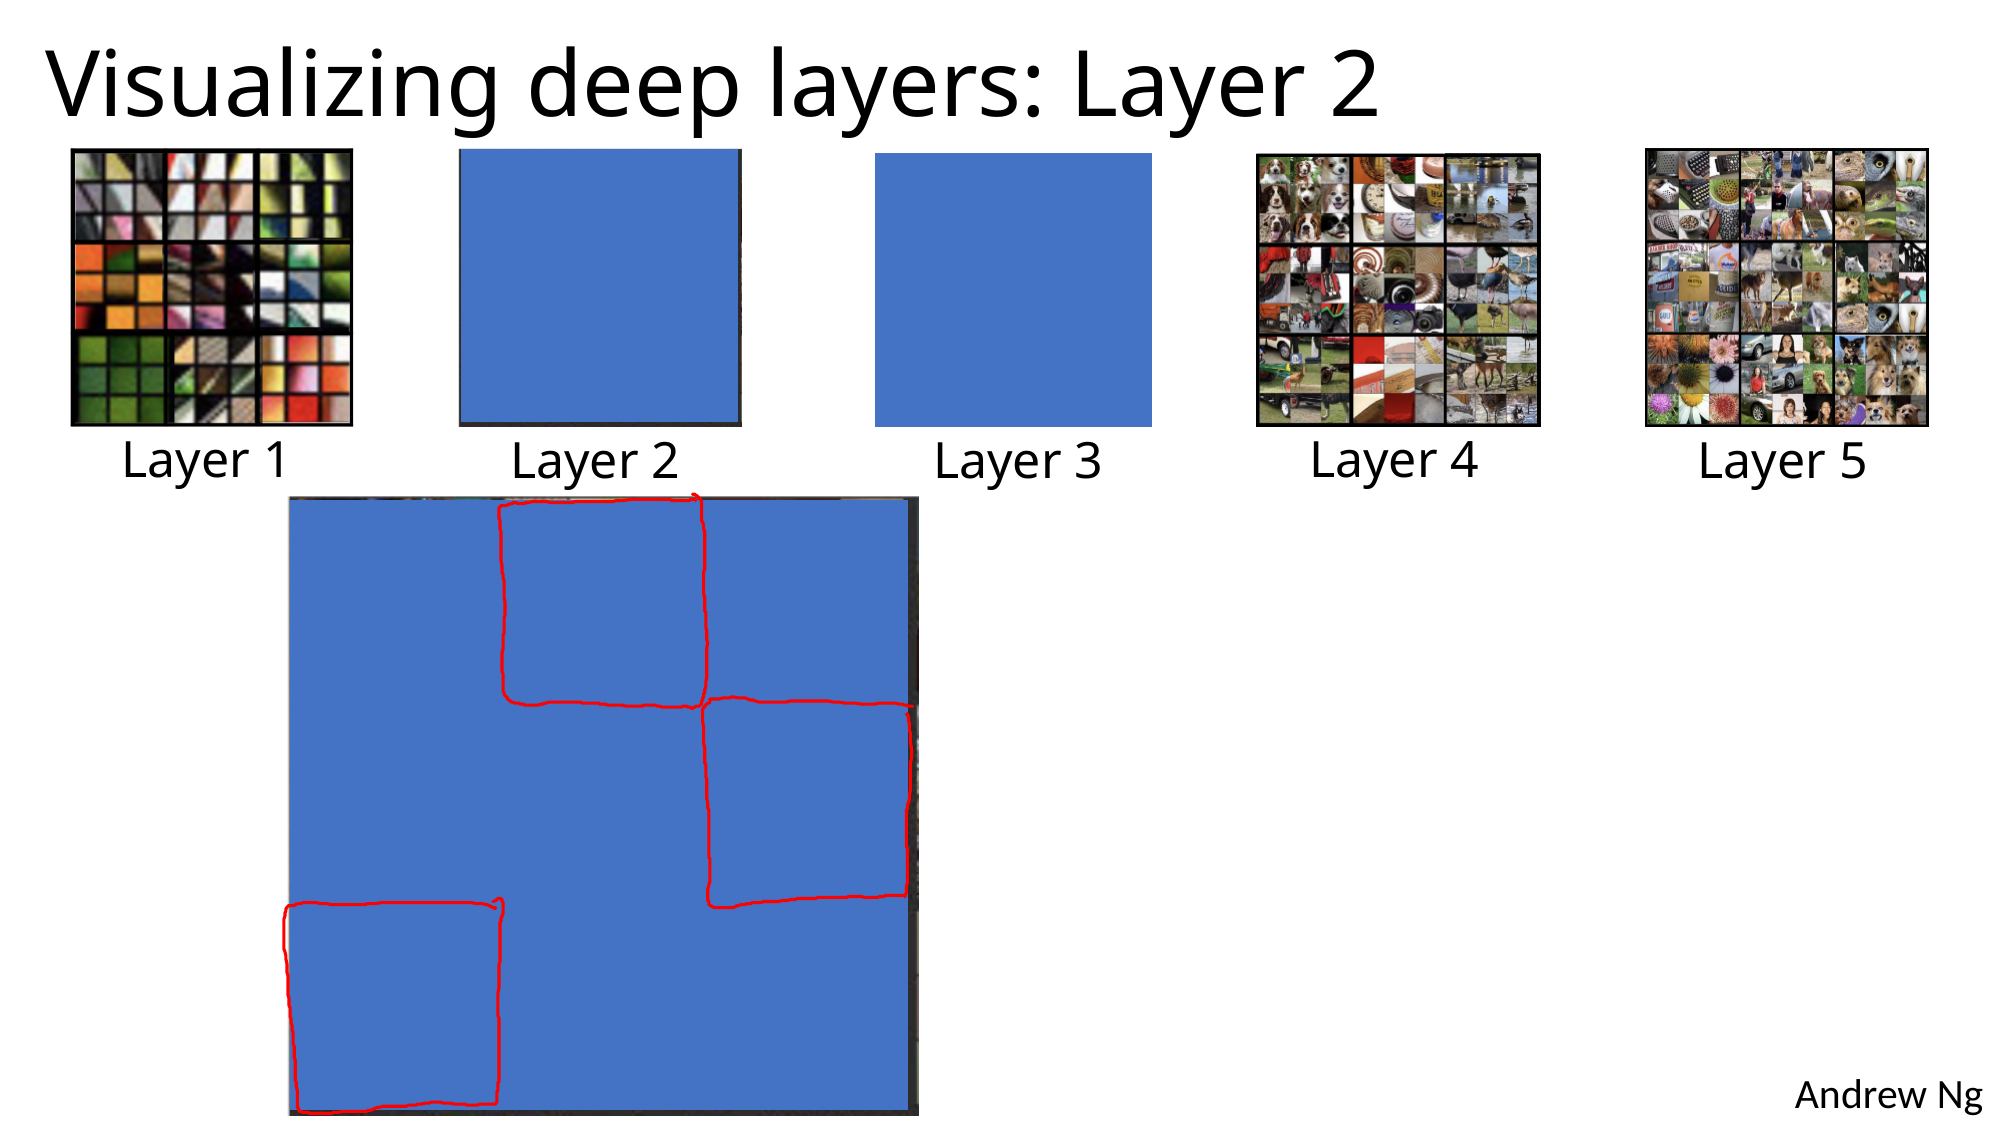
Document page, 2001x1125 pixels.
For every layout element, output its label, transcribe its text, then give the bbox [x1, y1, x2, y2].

text_box Layer 2 [495, 427, 704, 490]
table_header [1060, 153, 1152, 244]
table_cell [1060, 244, 1152, 336]
text_box Layer 1 [106, 420, 316, 497]
picture [457, 149, 742, 427]
picture [1645, 148, 1929, 427]
table_header [461, 149, 553, 240]
table_cell [646, 331, 738, 422]
table_cell [646, 240, 738, 331]
table_header [875, 153, 967, 244]
text_box Layer 4 [1294, 427, 1503, 497]
text_box Visualizing deep layers: Layer 2 [30, 29, 2000, 248]
table_cell [875, 336, 967, 427]
table_header [553, 149, 646, 240]
table_cell [461, 240, 553, 331]
table_cell [553, 240, 646, 331]
picture [1256, 153, 1541, 427]
table_cell [967, 336, 1060, 427]
picture [69, 148, 354, 427]
table_cell [1060, 336, 1152, 427]
table_cell [967, 244, 1060, 336]
picture [280, 490, 919, 1118]
table_cell [461, 331, 553, 422]
table_header [646, 149, 738, 240]
table_cell [875, 244, 967, 336]
text_box Layer 5 [1682, 427, 1892, 497]
text_box Layer 3 [918, 427, 1128, 497]
table_header [967, 153, 1060, 244]
table_cell [553, 331, 646, 422]
